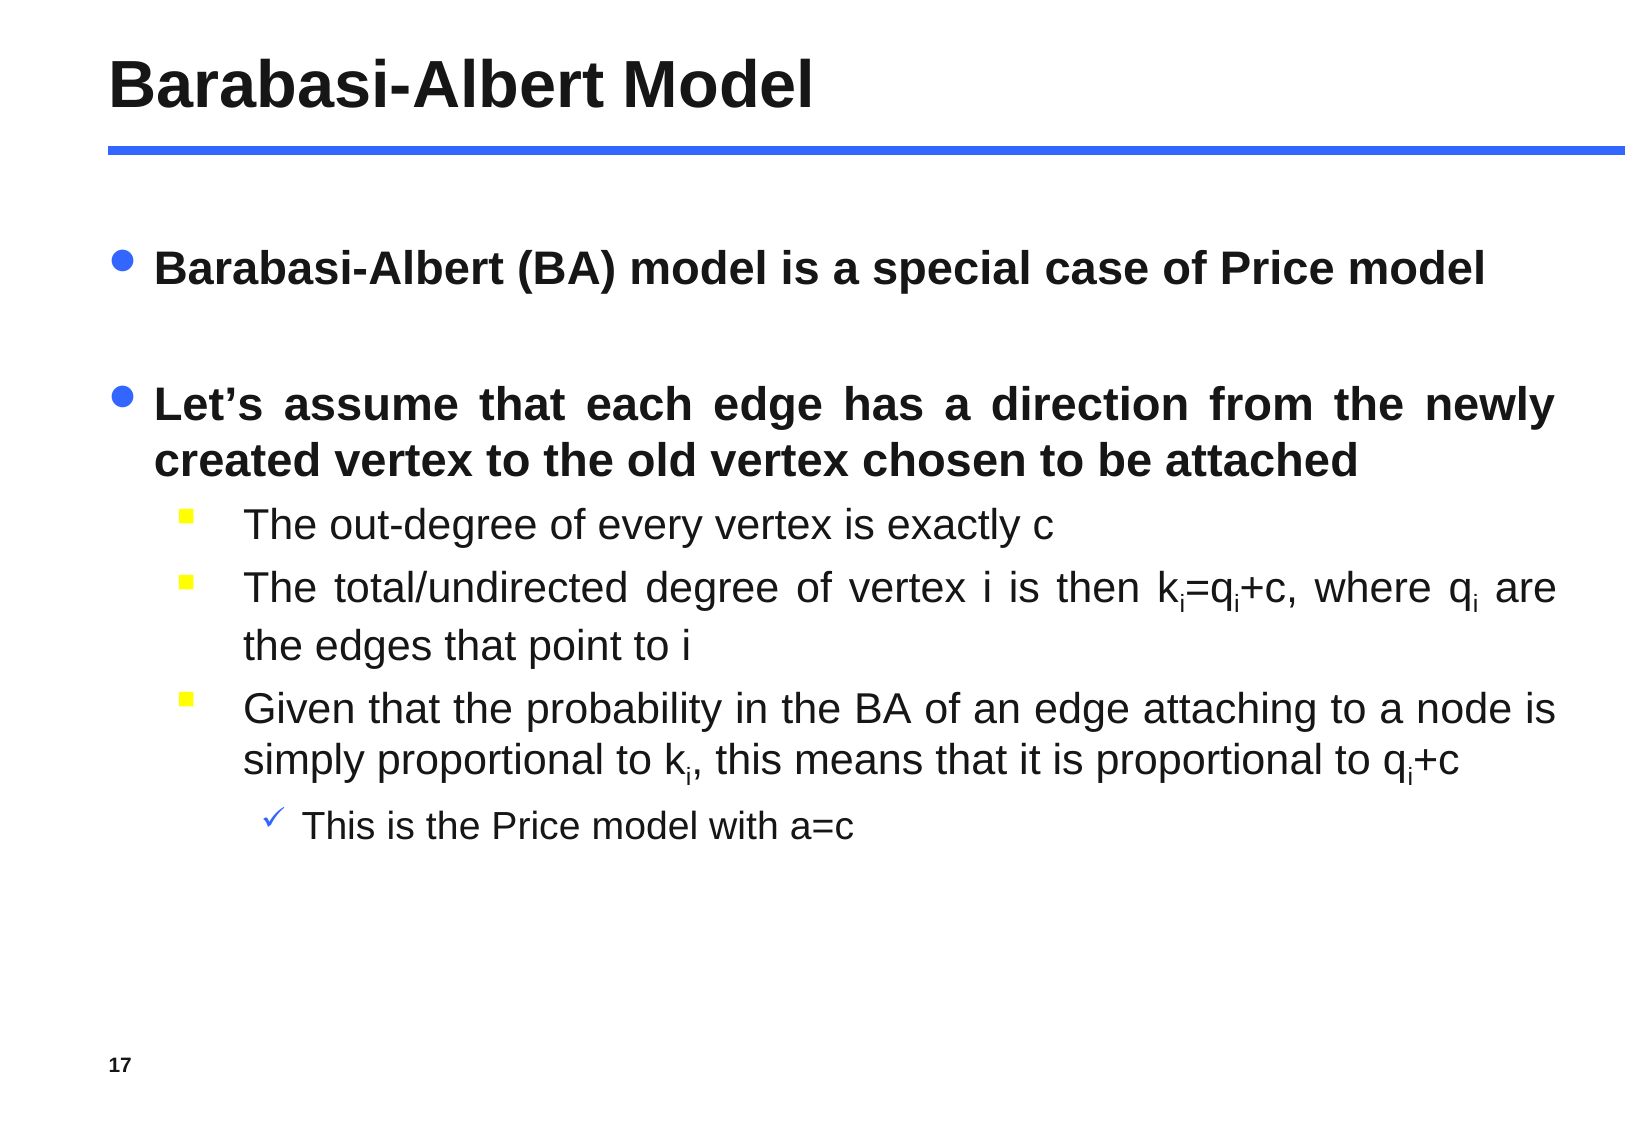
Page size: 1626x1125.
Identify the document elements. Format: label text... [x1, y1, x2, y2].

list Barabasi-Albert (BA) model is a special case of Price model Let’s assume that each edge has a direction from the newly created vertex to the old vertex chosen to be attached The out-degree of every vertex is exactly c The total/undirected degree of vertex i is then ki=qi+c, where qi are the edges that point to i Given that the probability in the BA of an edge attaching to a node is simply proportional to ki, this means that it is proportional to qi+c This is the Price model with a=c [108, 237, 1558, 975]
title Barabasi-Albert Model [108, 30, 1558, 131]
text_box <number> [108, 1051, 188, 1077]
